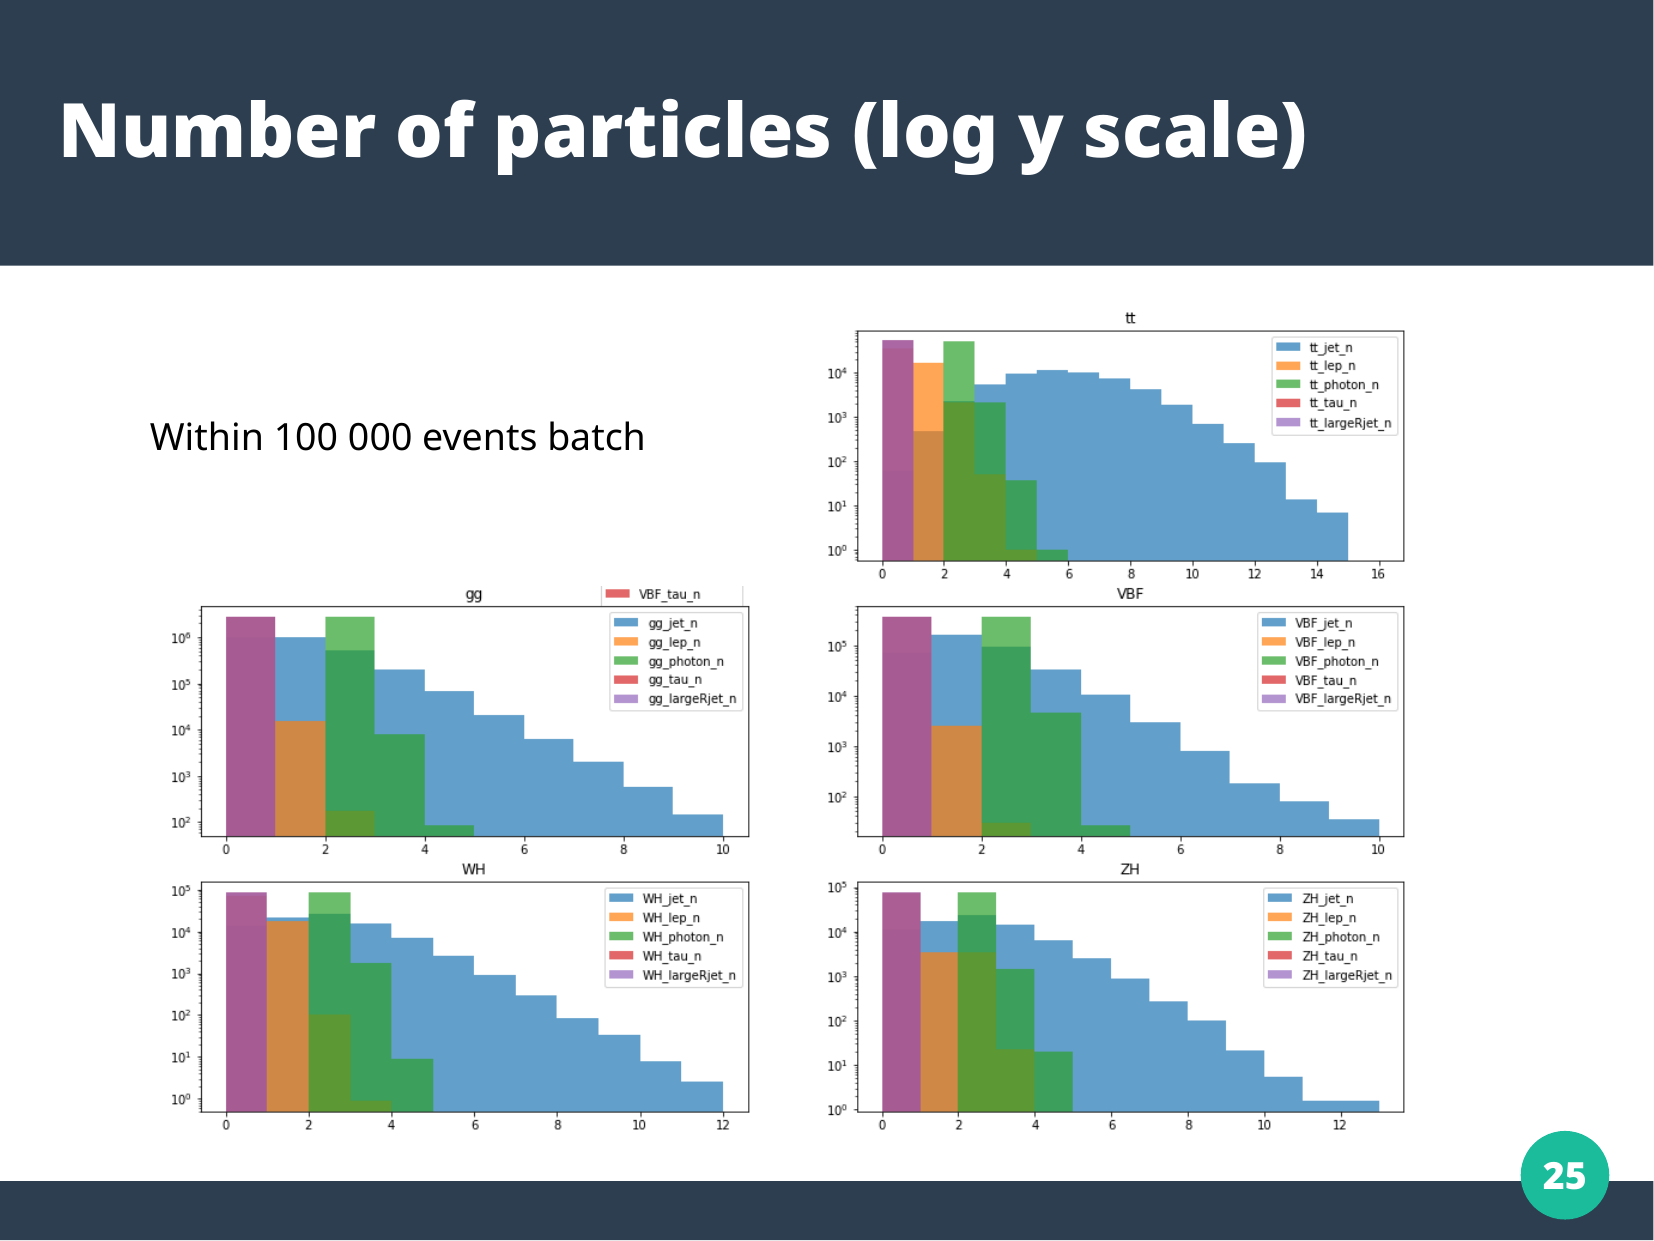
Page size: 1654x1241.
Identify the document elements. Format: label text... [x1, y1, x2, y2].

text_box [90, 285, 781, 586]
picture [134, 285, 1456, 1161]
text_box Within 100 000 events batch [135, 402, 601, 466]
title Number of particles (log y scale) [59, 49, 1595, 207]
